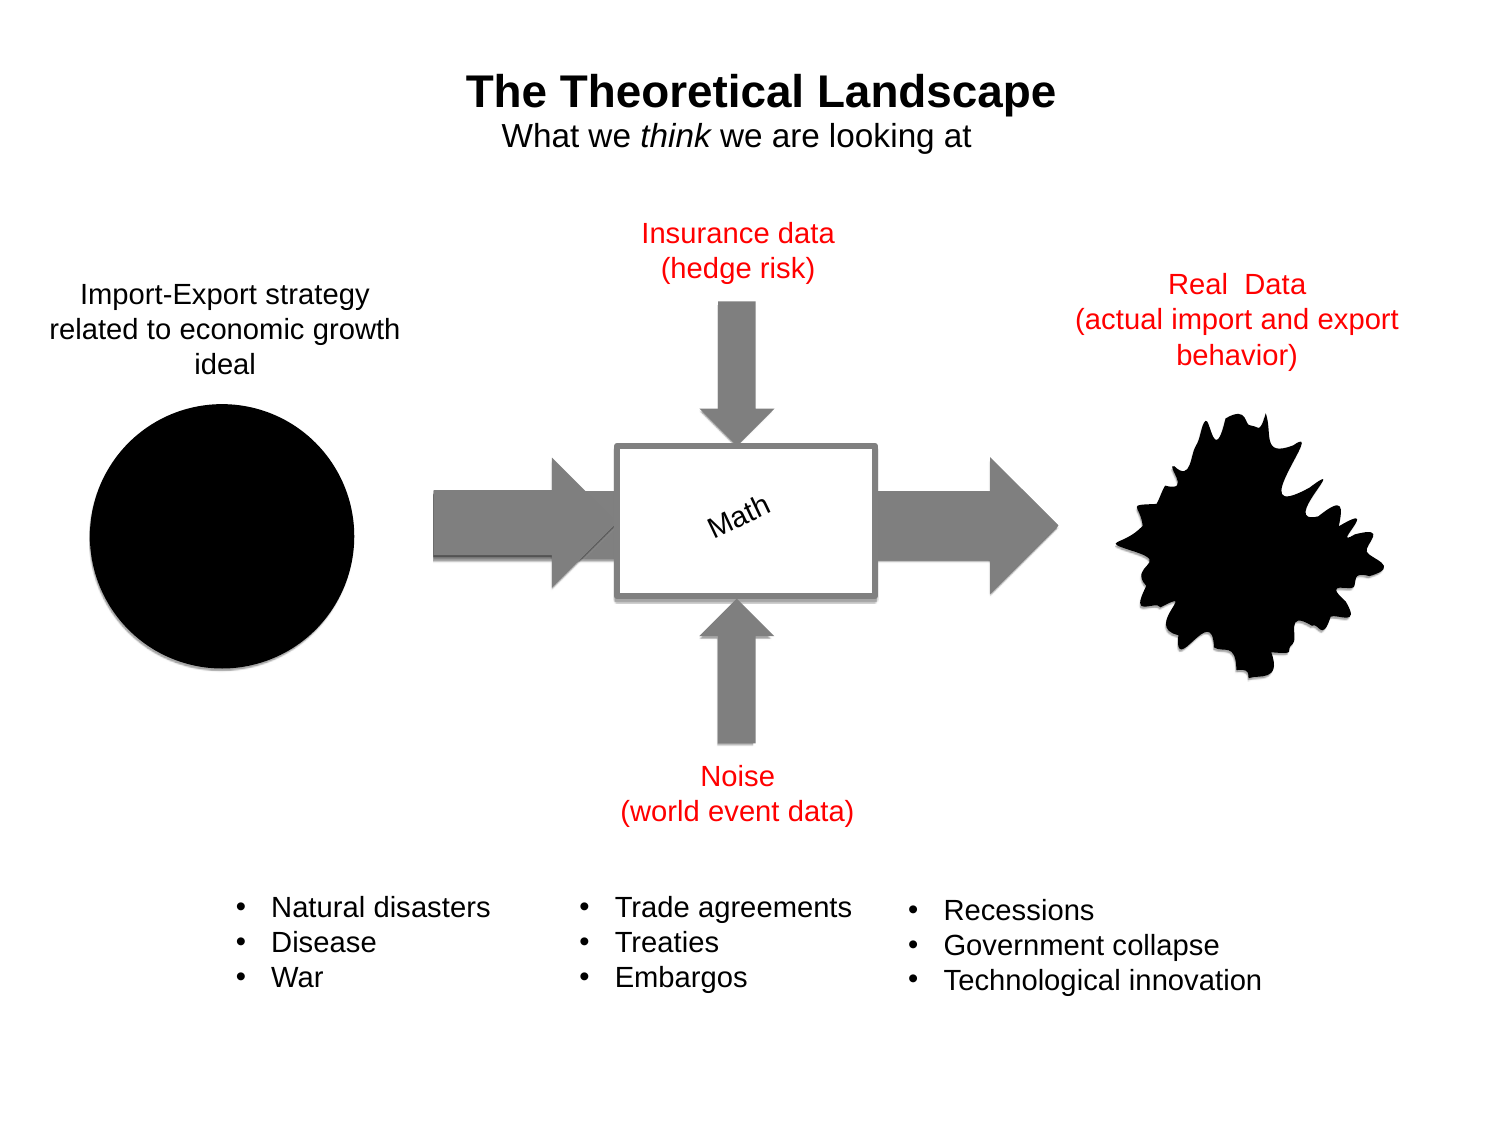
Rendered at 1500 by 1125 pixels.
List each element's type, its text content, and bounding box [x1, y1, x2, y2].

text_box [699, 598, 775, 744]
text_box Recessions Government collapse Technological innovation [893, 884, 1289, 1004]
text_box [1115, 413, 1385, 679]
text_box Insurance data (hedge risk) [626, 207, 850, 292]
text_box Math [613, 438, 863, 592]
text_box The Theoretical Landscape [451, 54, 1072, 125]
text_box Trade agreements Treaties Embargos [564, 881, 879, 1001]
text_box Noise (world event data) [605, 750, 870, 835]
text_box Natural disasters Disease War [221, 881, 518, 1001]
text_box Real Data (actual import and export behavior) [1058, 258, 1417, 379]
text_box [89, 404, 355, 669]
text_box [433, 301, 1059, 597]
text_box Import-Export strategy related to economic growth ideal [16, 267, 434, 388]
text_box What we think we are looking at [486, 125, 987, 162]
